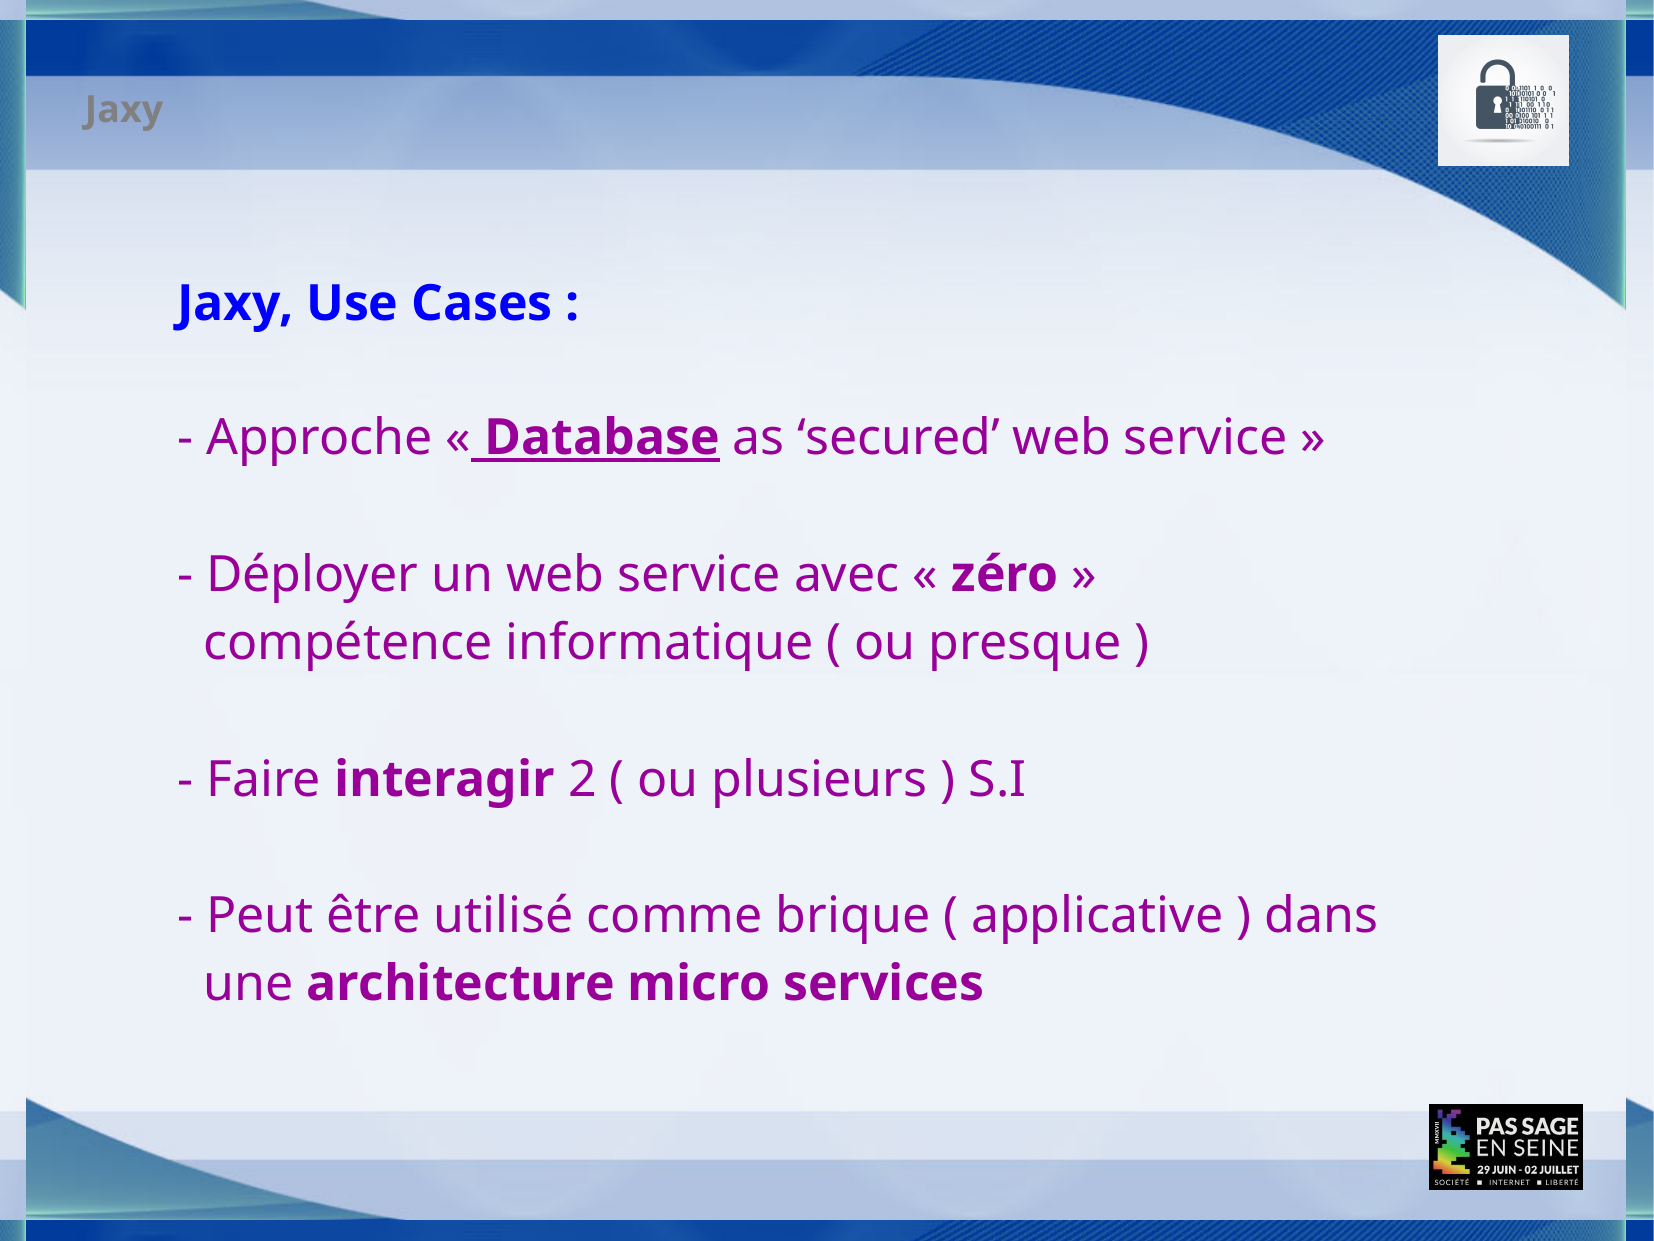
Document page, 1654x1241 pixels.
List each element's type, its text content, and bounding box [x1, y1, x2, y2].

picture [0, 0, 1654, 1241]
title - Approche « Database as ‘secured’ web service » - Déployer un web service avec « zéro » compétence informatique ( ou presque ) - Faire interagir 2 ( ou plusieurs ) S.I - Peut être utilisé comme brique ( applicative ) dans une architecture micro services [112, 353, 1560, 995]
text_box Jaxy, Use Cases : [177, 242, 697, 360]
title Jaxy [11, 86, 237, 131]
